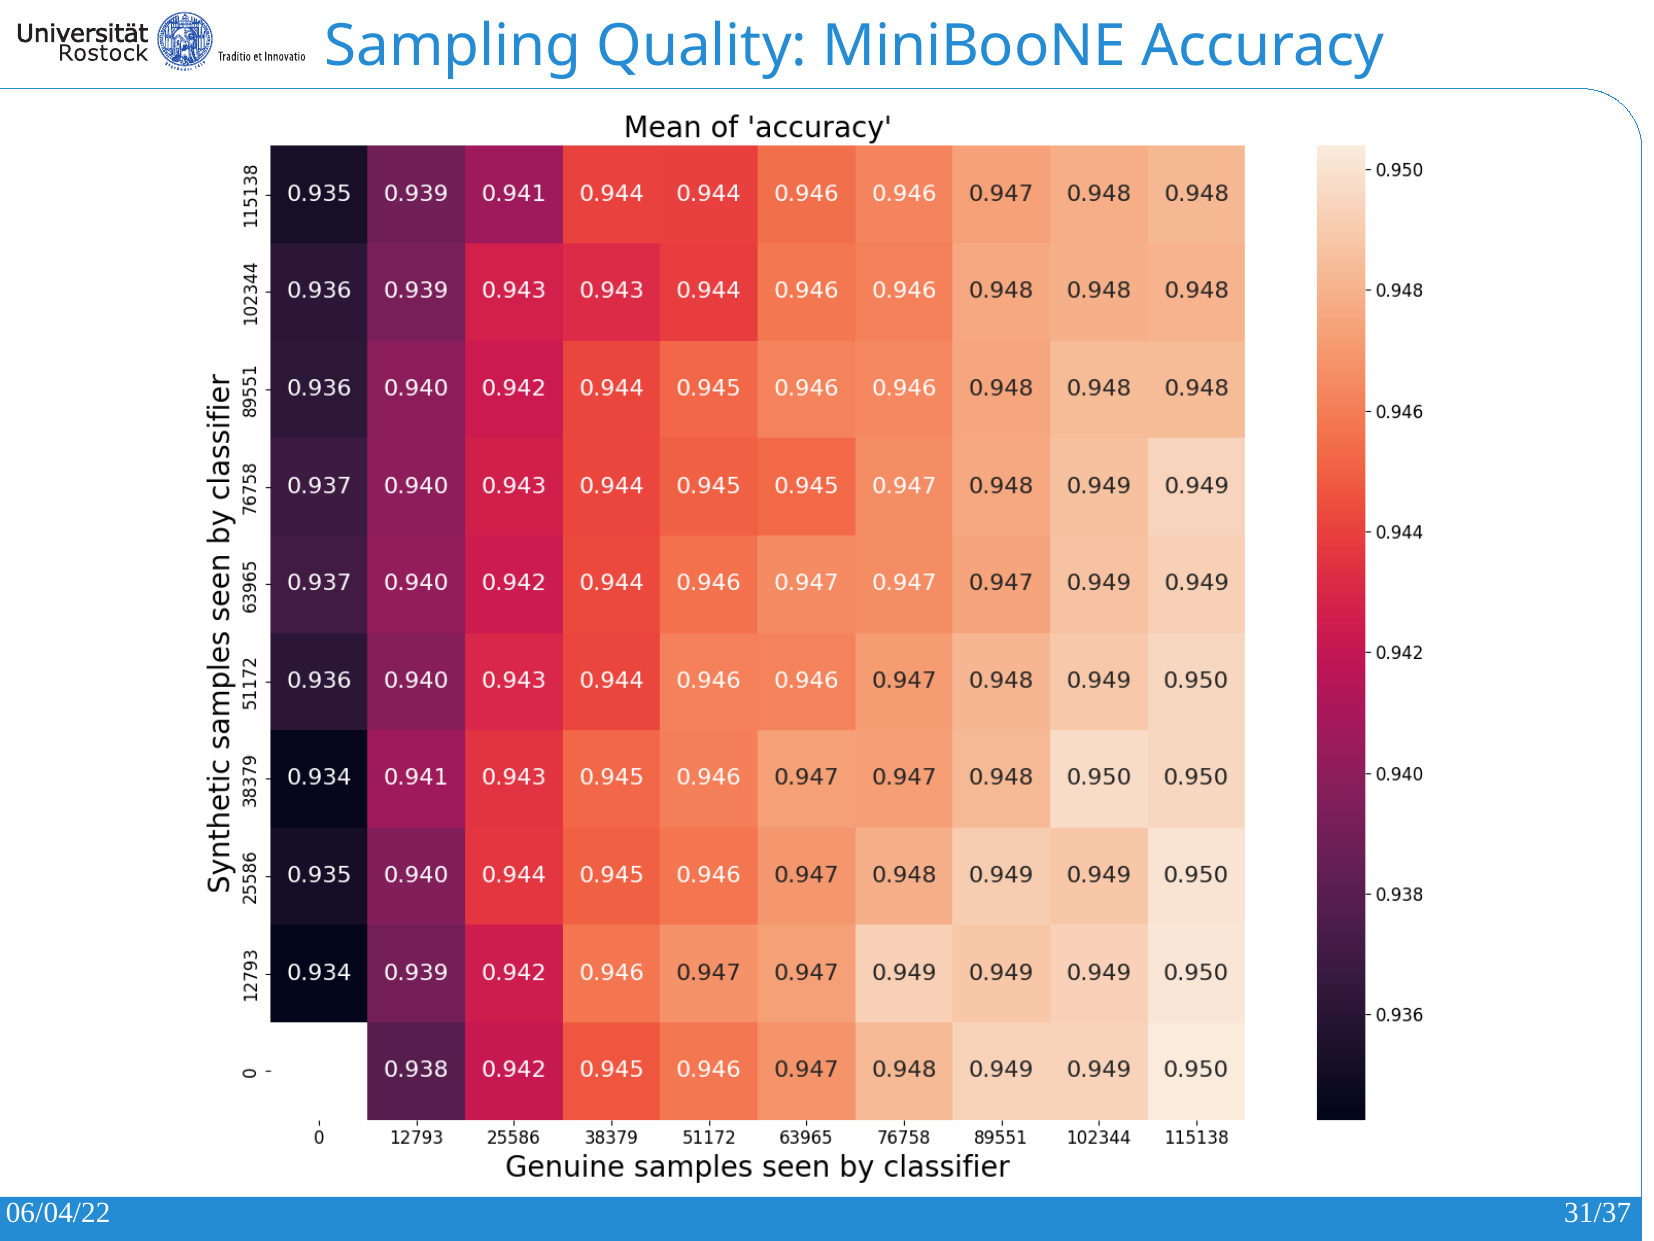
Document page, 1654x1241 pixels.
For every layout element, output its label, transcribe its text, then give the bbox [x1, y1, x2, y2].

picture [186, 94, 1456, 1187]
title Sampling Quality: MiniBooNE Accuracy [324, 8, 1571, 77]
